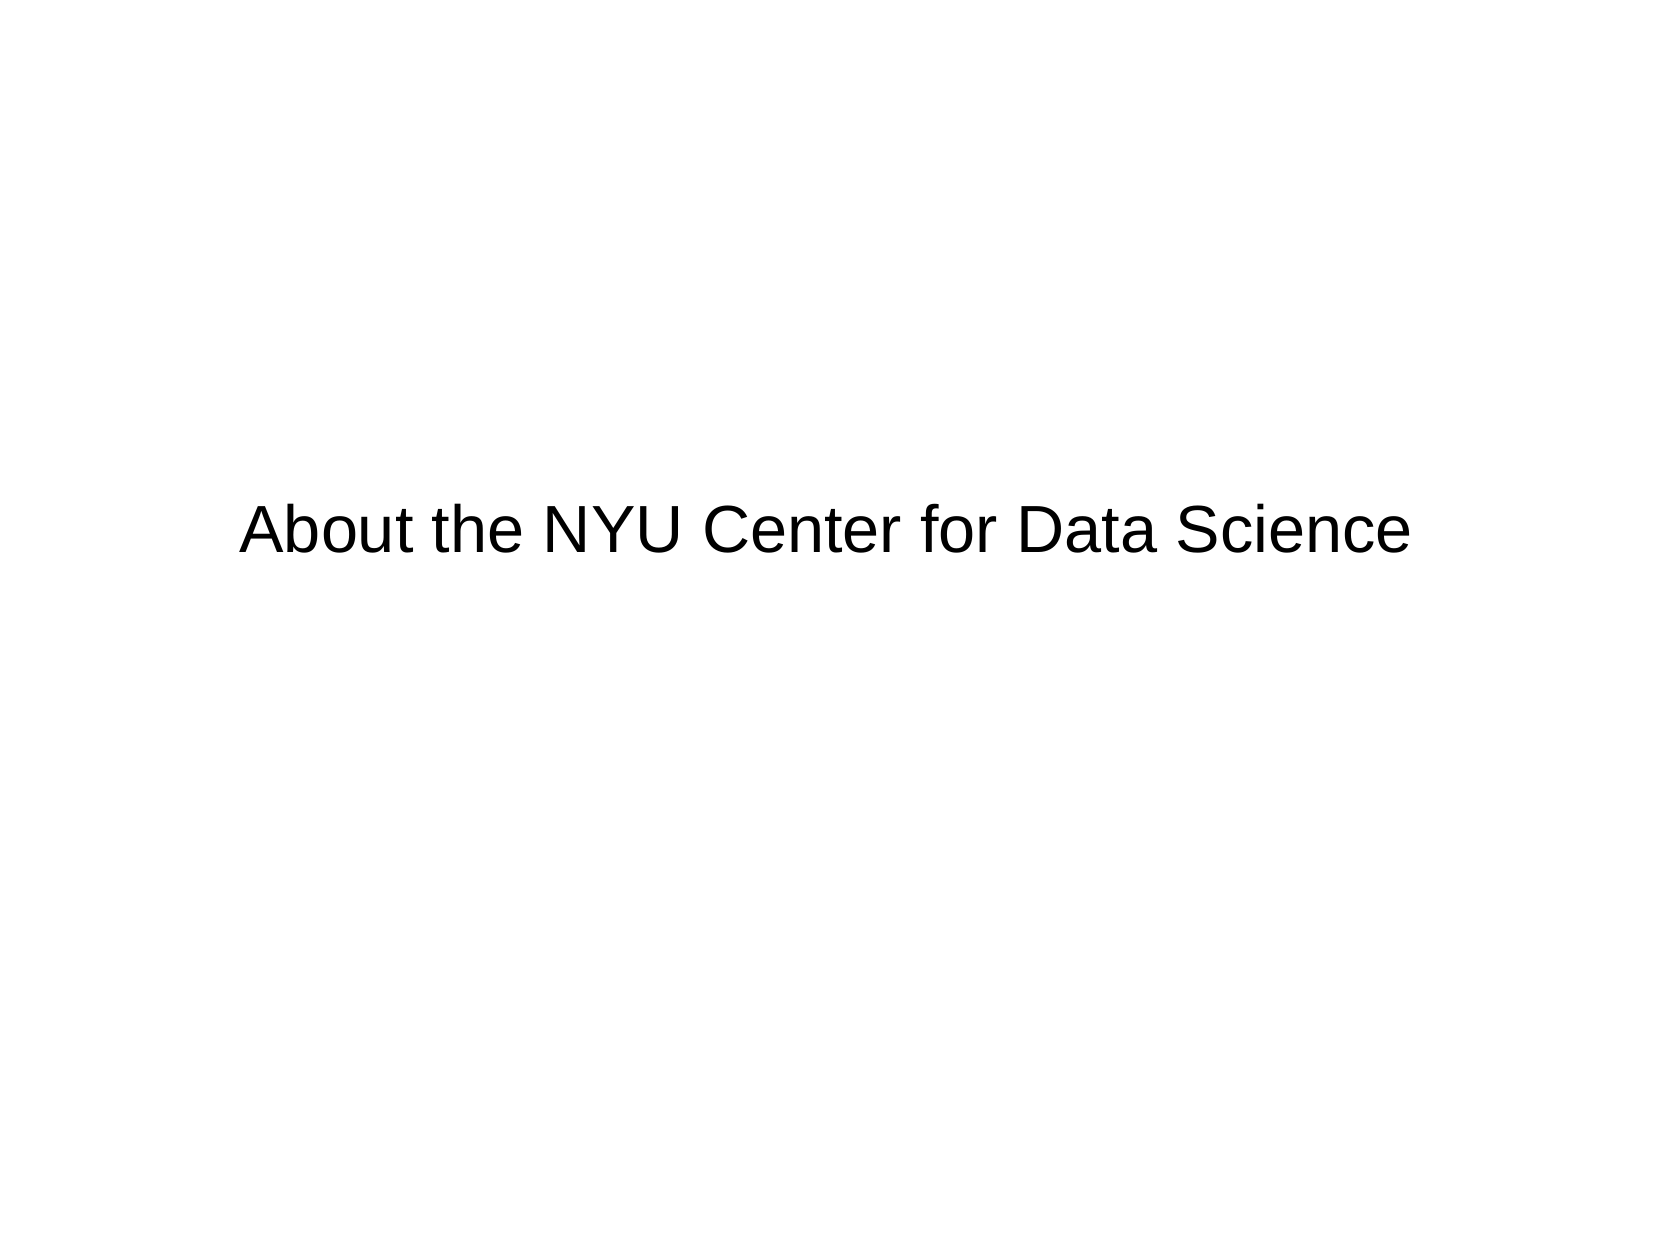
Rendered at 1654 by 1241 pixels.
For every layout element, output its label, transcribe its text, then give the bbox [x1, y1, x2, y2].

subtitle About the NYU Center for Data Science [82, 49, 1571, 1010]
